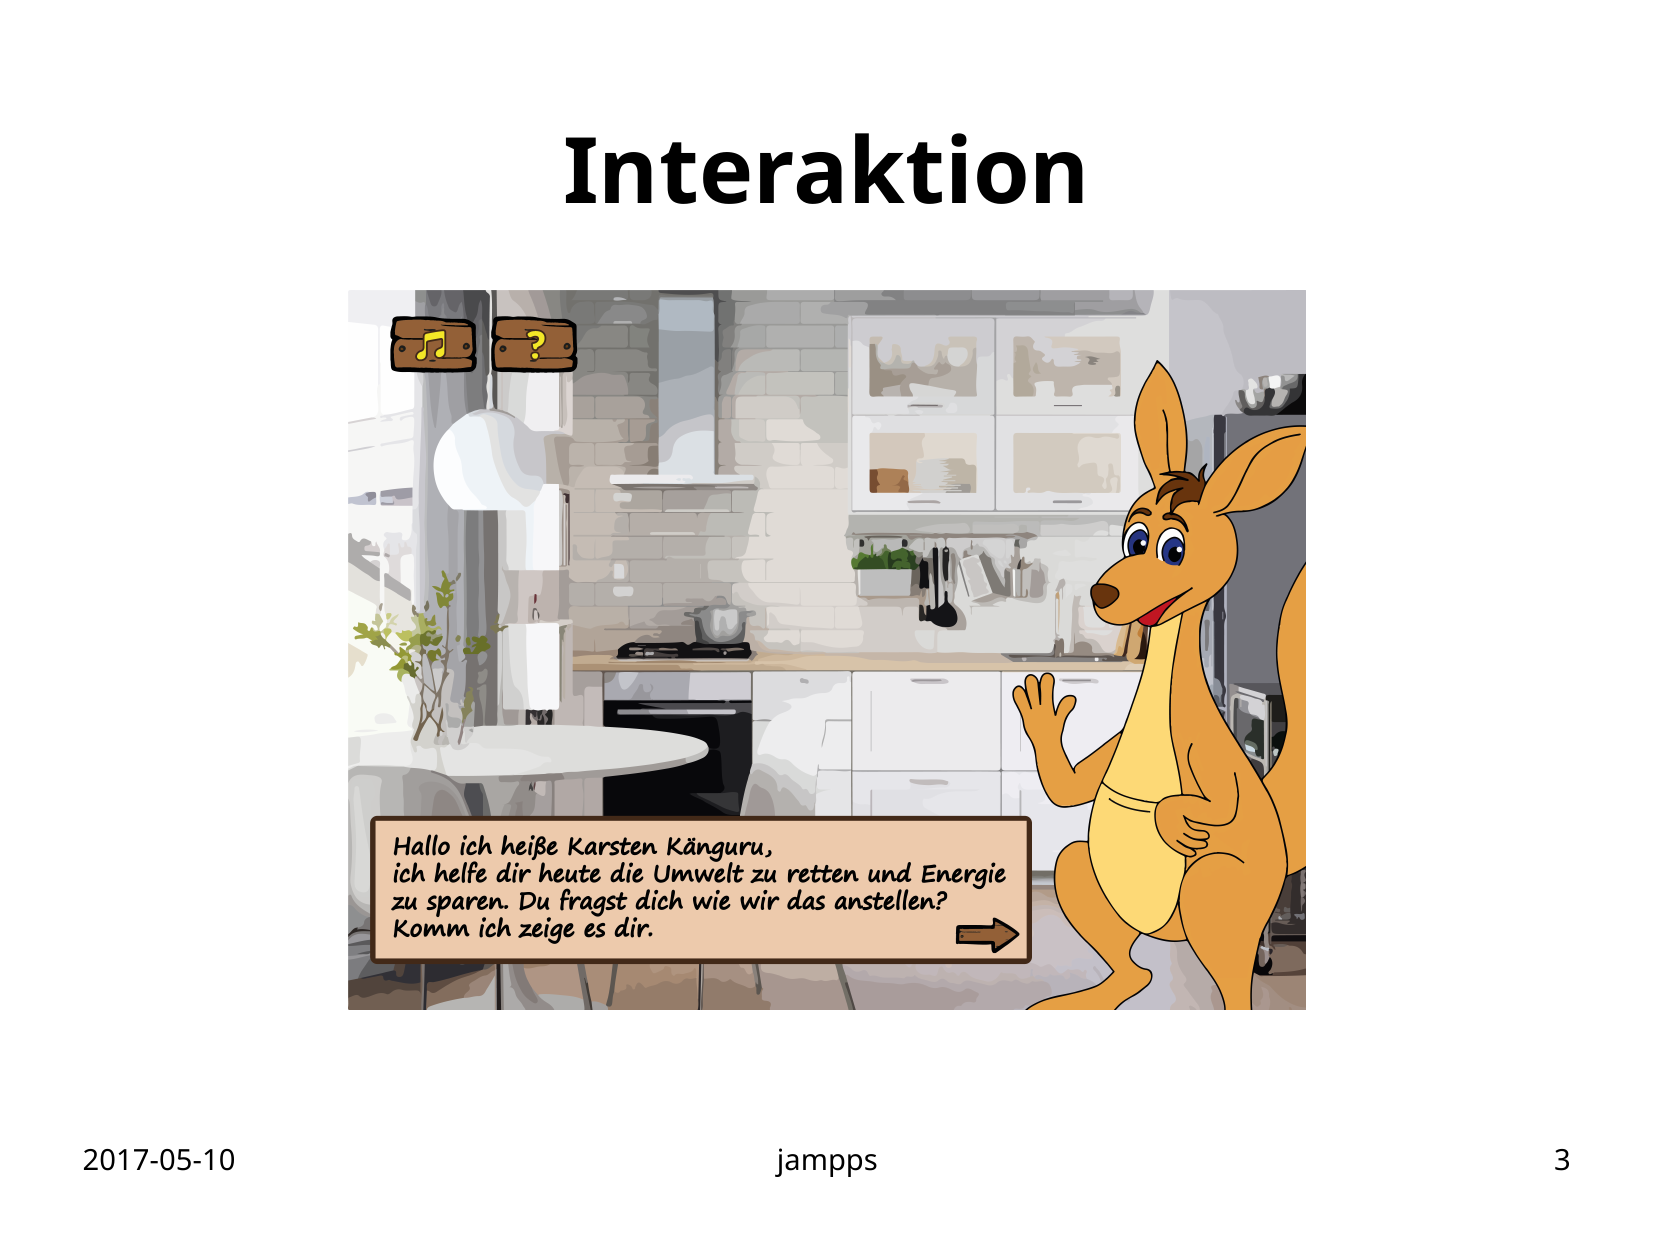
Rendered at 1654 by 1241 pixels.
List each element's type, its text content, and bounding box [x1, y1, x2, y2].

title Interaktion [82, 49, 1571, 257]
picture [348, 290, 1306, 1010]
